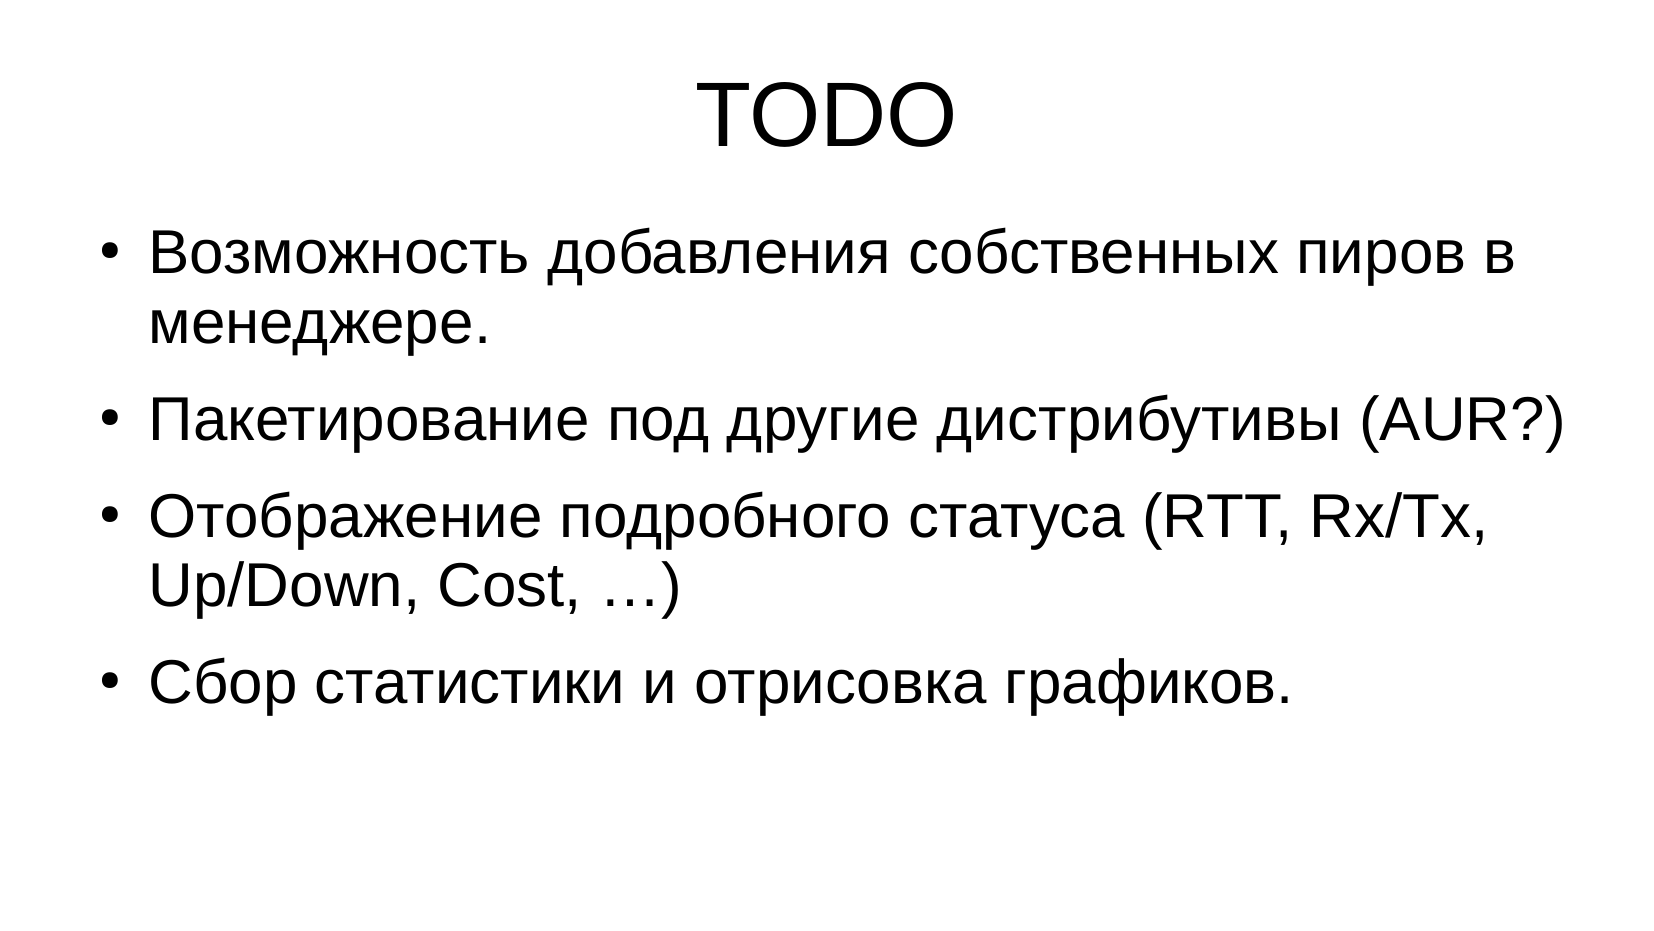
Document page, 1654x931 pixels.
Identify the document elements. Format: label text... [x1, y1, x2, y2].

title TODO [82, 37, 1571, 193]
list Возможность добавления собственных пиров в менеджере. Пакетирование под другие дистрибутивы (AUR?) Отображение подробного статуса (RTT, Rx/Tx, Up/Down, Cost, …) Сбор статистики и отрисовка графиков. [82, 217, 1571, 758]
